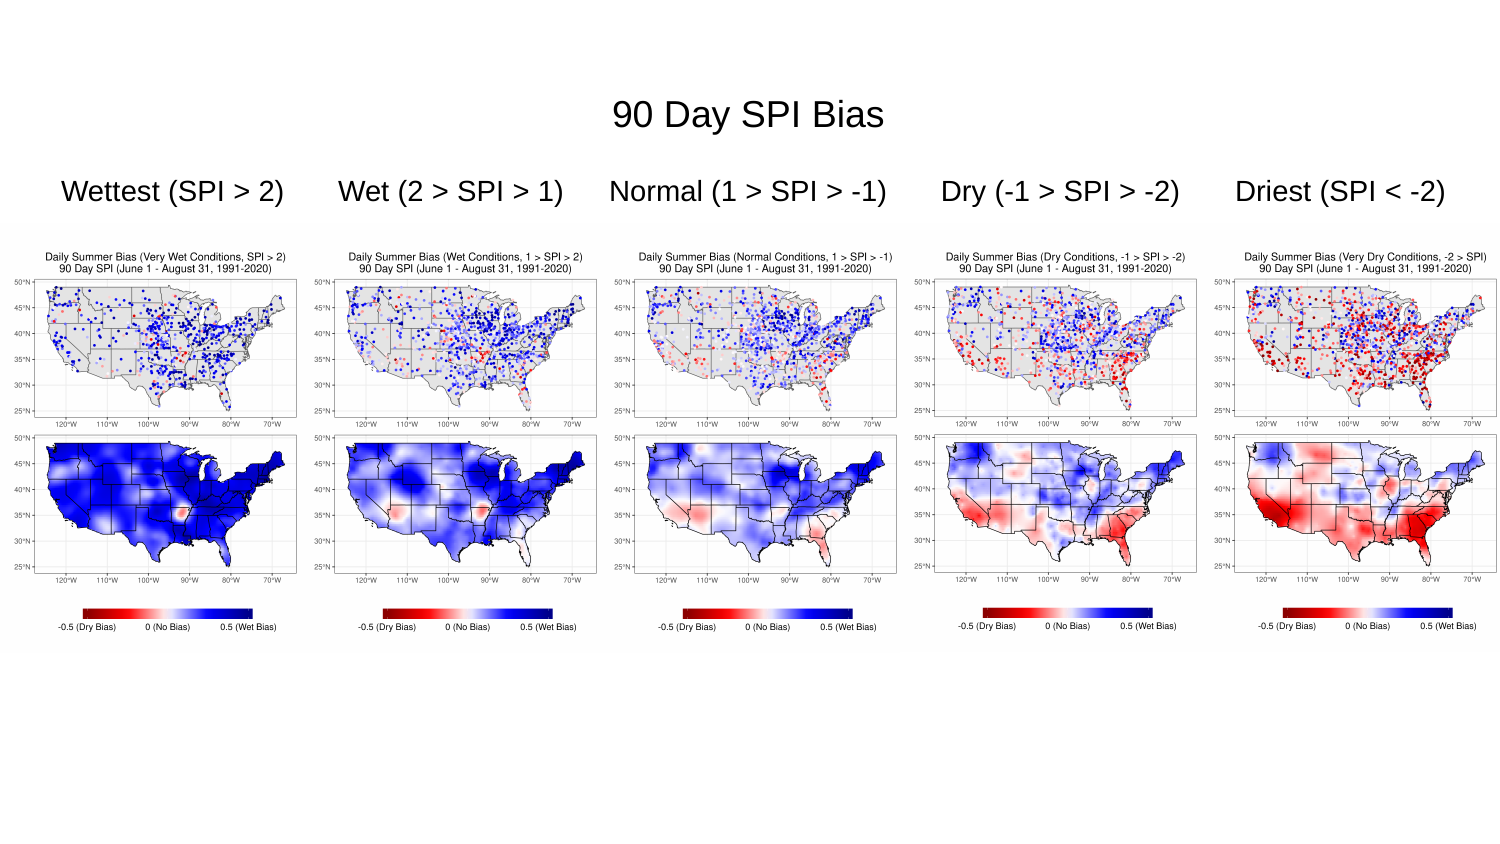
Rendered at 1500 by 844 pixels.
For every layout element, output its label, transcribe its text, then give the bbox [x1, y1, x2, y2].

text_box Dry (-1 > SPI > -2) [925, 157, 1197, 223]
text_box Wet (2 > SPI > 1) [323, 157, 594, 223]
text_box Driest (SPI < -2) [1219, 157, 1474, 223]
text_box Wettest (SPI > 2) [46, 157, 300, 223]
picture [0, 223, 1500, 653]
text_box 90 Day SPI Bias [597, 74, 903, 150]
text_box Normal (1 > SPI > -1) [594, 157, 925, 223]
